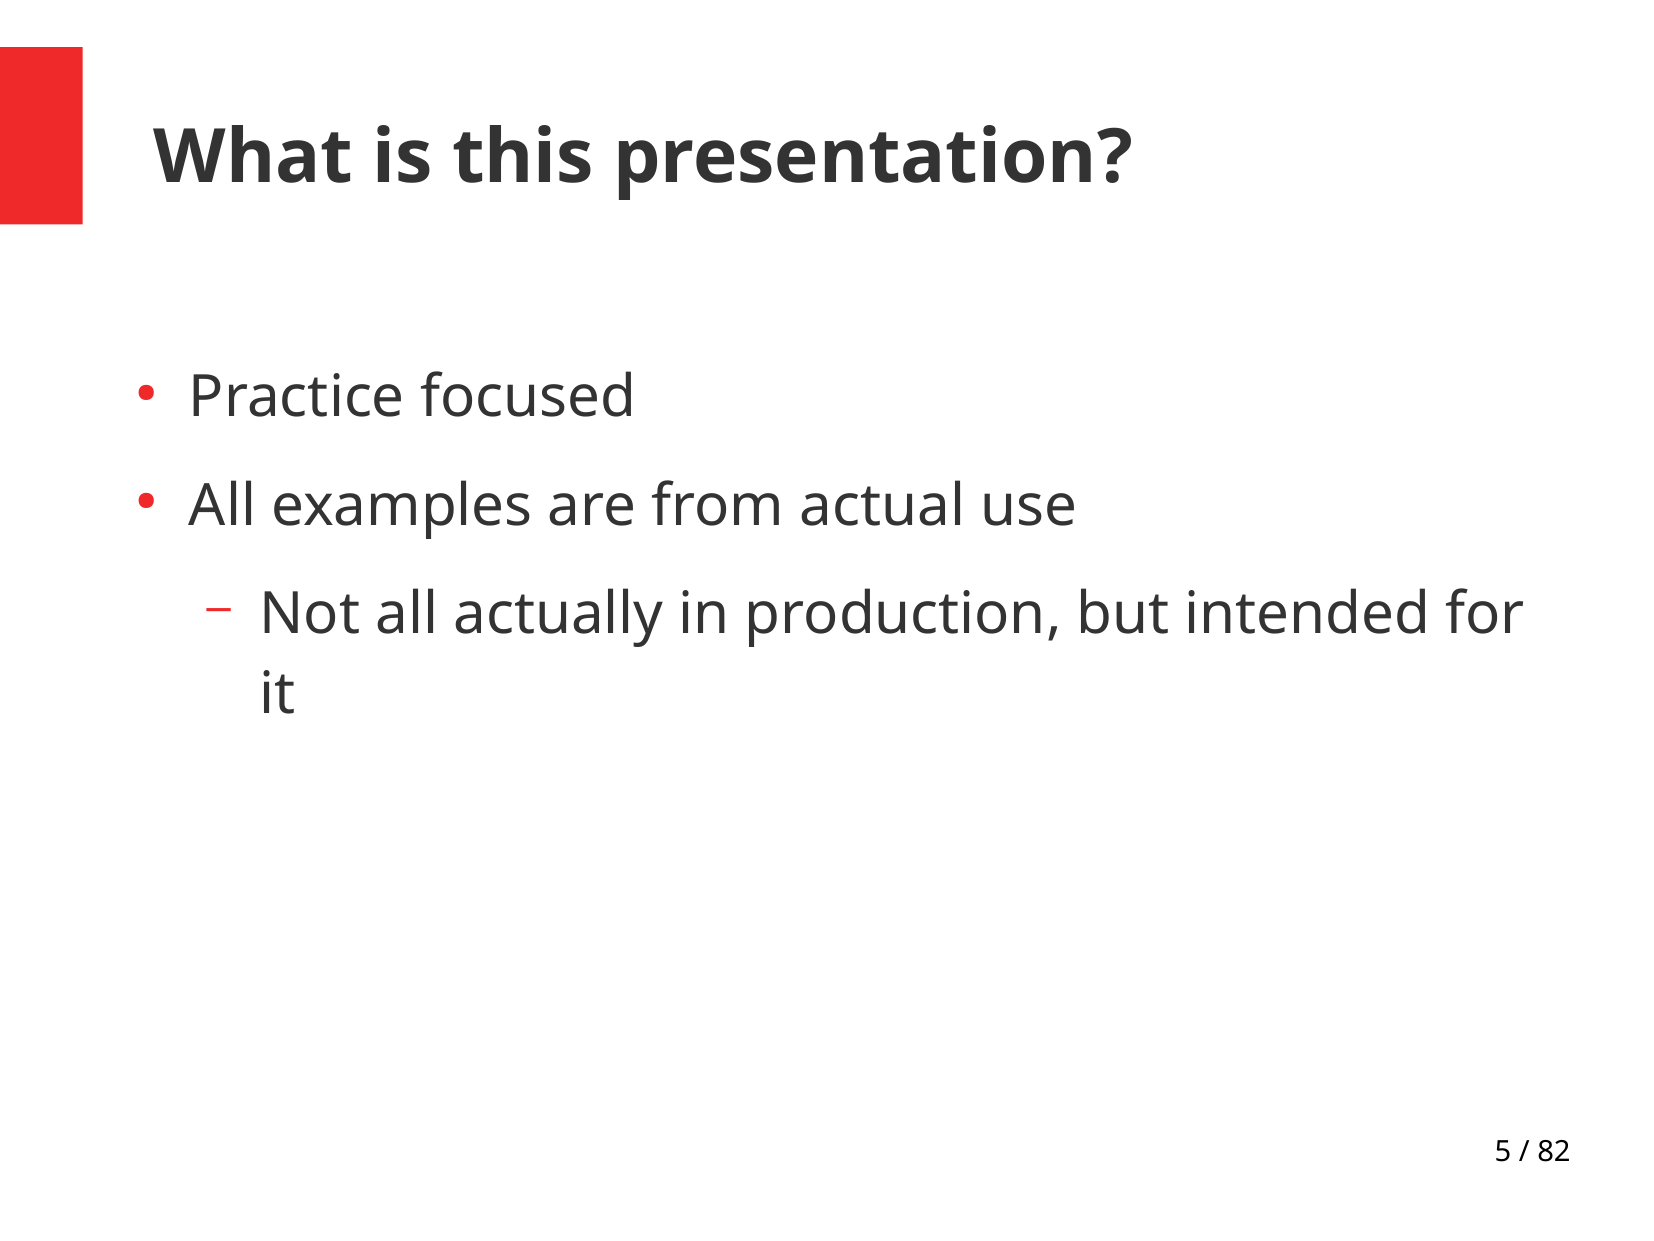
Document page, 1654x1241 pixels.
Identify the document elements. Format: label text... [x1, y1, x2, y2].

list Practice focused All examples are from actual use Not all actually in production, but intended for it [118, 354, 1536, 1074]
title What is this presentation? [118, 49, 1571, 257]
